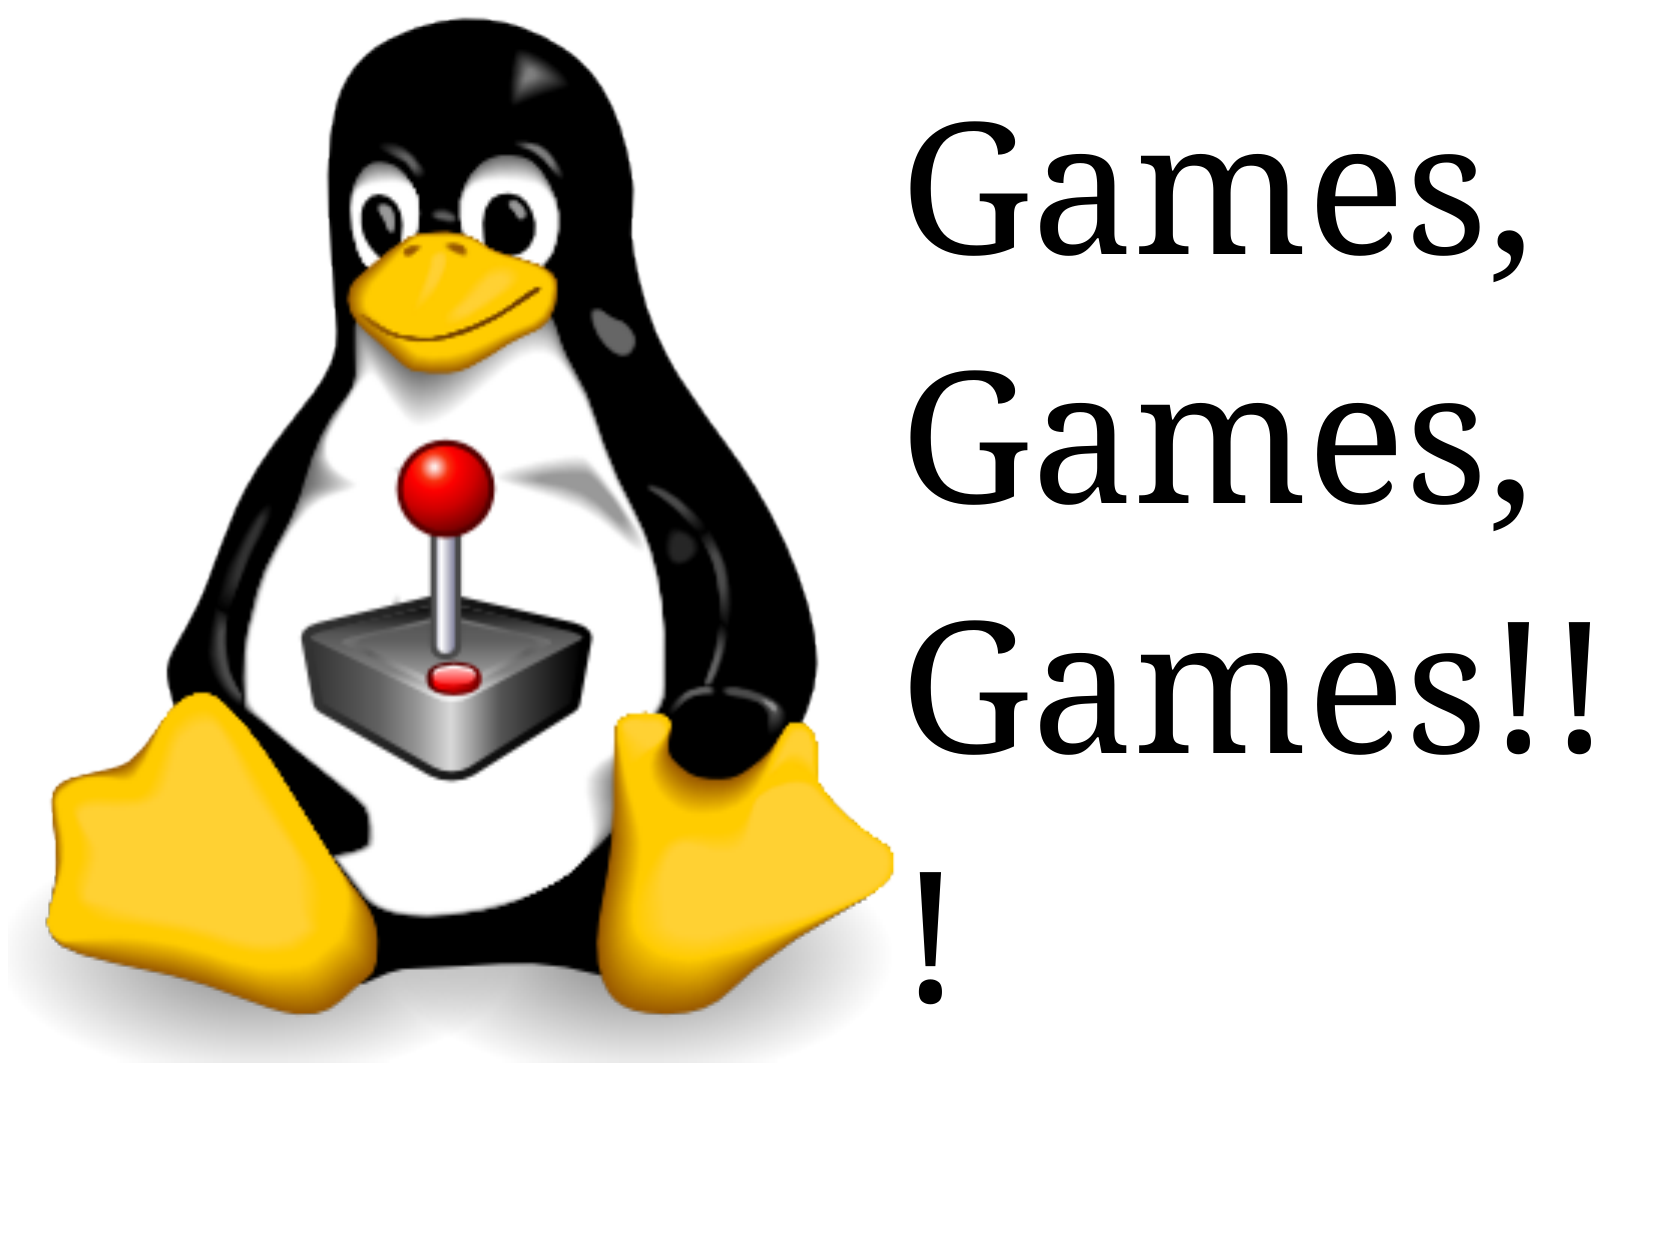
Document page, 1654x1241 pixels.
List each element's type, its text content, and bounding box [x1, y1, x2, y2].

picture [8, 0, 910, 1063]
text_box Games, Games, Games!!! [885, 50, 1654, 768]
